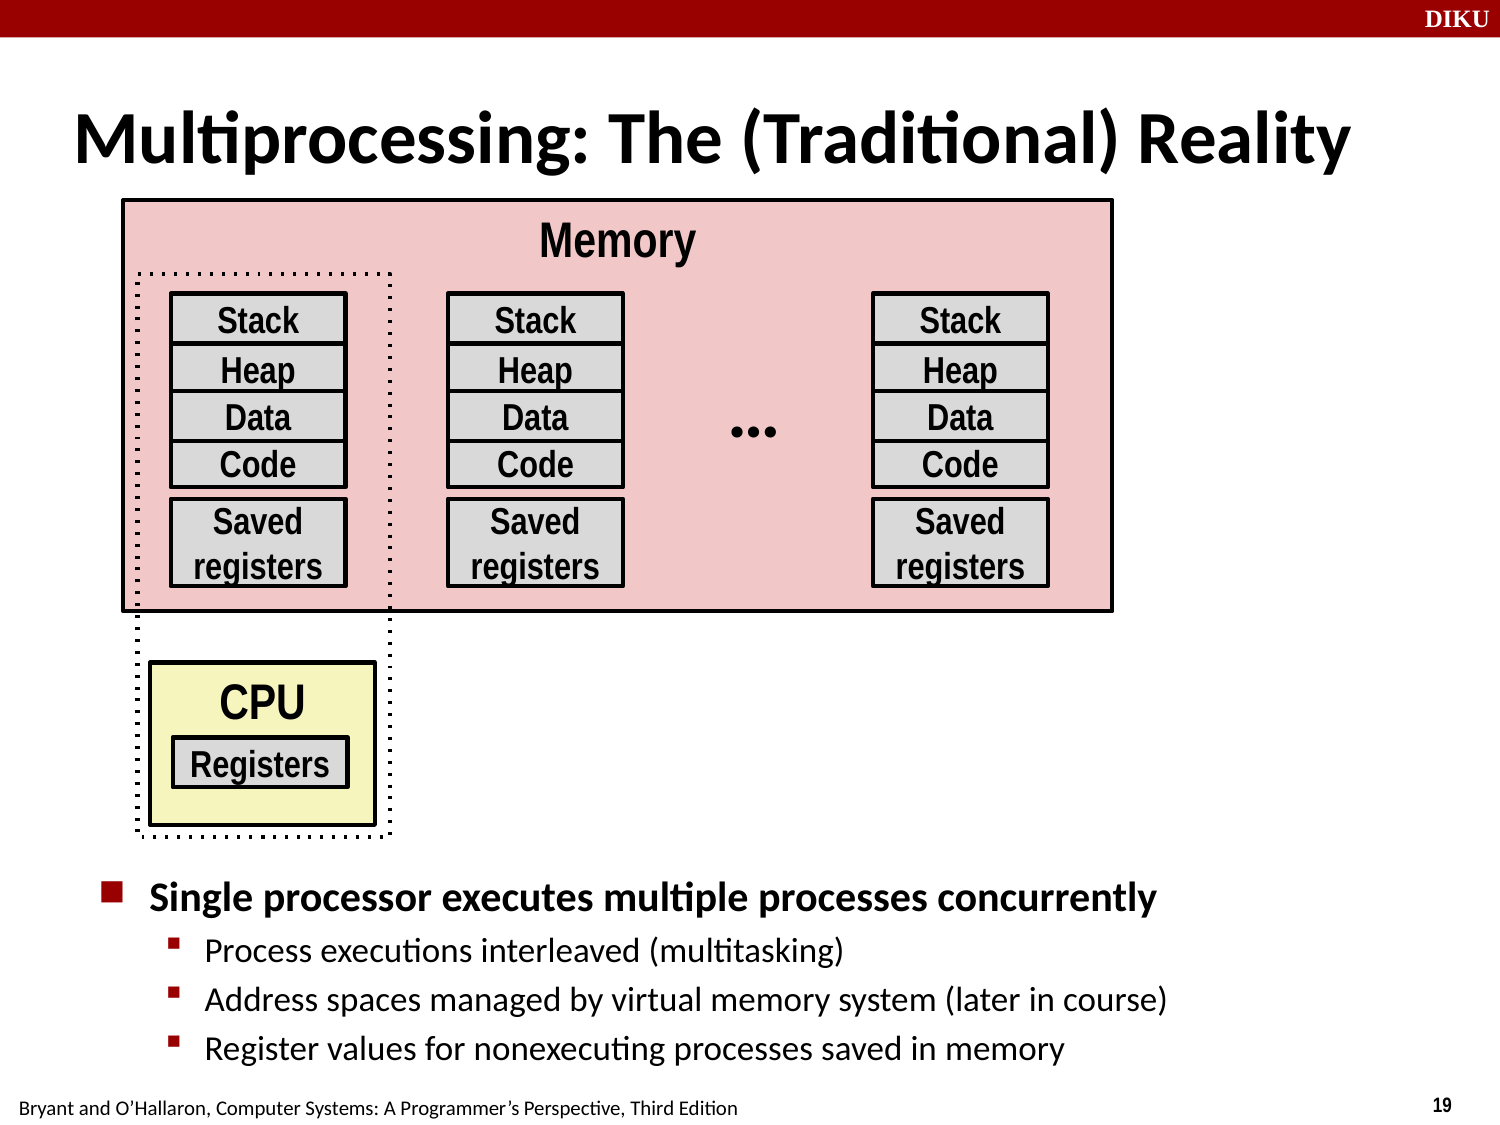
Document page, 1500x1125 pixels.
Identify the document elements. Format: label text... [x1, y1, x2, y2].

text_box Registers [172, 737, 348, 788]
text_box Stack [170, 293, 346, 343]
text_box Heap [282, 366, 289, 380]
text_box Saved registers [447, 498, 623, 587]
text_box Data [447, 390, 623, 441]
text_box Data [872, 390, 1048, 441]
text_box Code [170, 441, 346, 488]
text_box Stack [447, 293, 623, 343]
text_box Single processor executes multiple processes concurrently Process executions interleaved (multitasking) Address spaces managed by virtual memory system (later in course) Register values for nonexecuting processes saved in memory [87, 862, 1488, 1075]
text_box Heap [560, 366, 567, 380]
text_box Memory [123, 200, 1113, 612]
text_box Heap [447, 343, 623, 390]
text_box Code [447, 441, 623, 488]
text_box Data [170, 390, 346, 441]
text_box Heap [985, 366, 992, 380]
text_box Saved registers [170, 498, 346, 587]
text_box CPU [150, 662, 375, 825]
text_box Code [872, 441, 1048, 488]
text_box Heap [170, 343, 346, 390]
text_box Heap [872, 343, 1048, 390]
text_box Multiprocessing: The (Traditional) Reality [58, 71, 1450, 197]
text_box Saved registers [872, 498, 1048, 587]
text_box … [713, 355, 796, 460]
text_box Stack [872, 293, 1048, 343]
